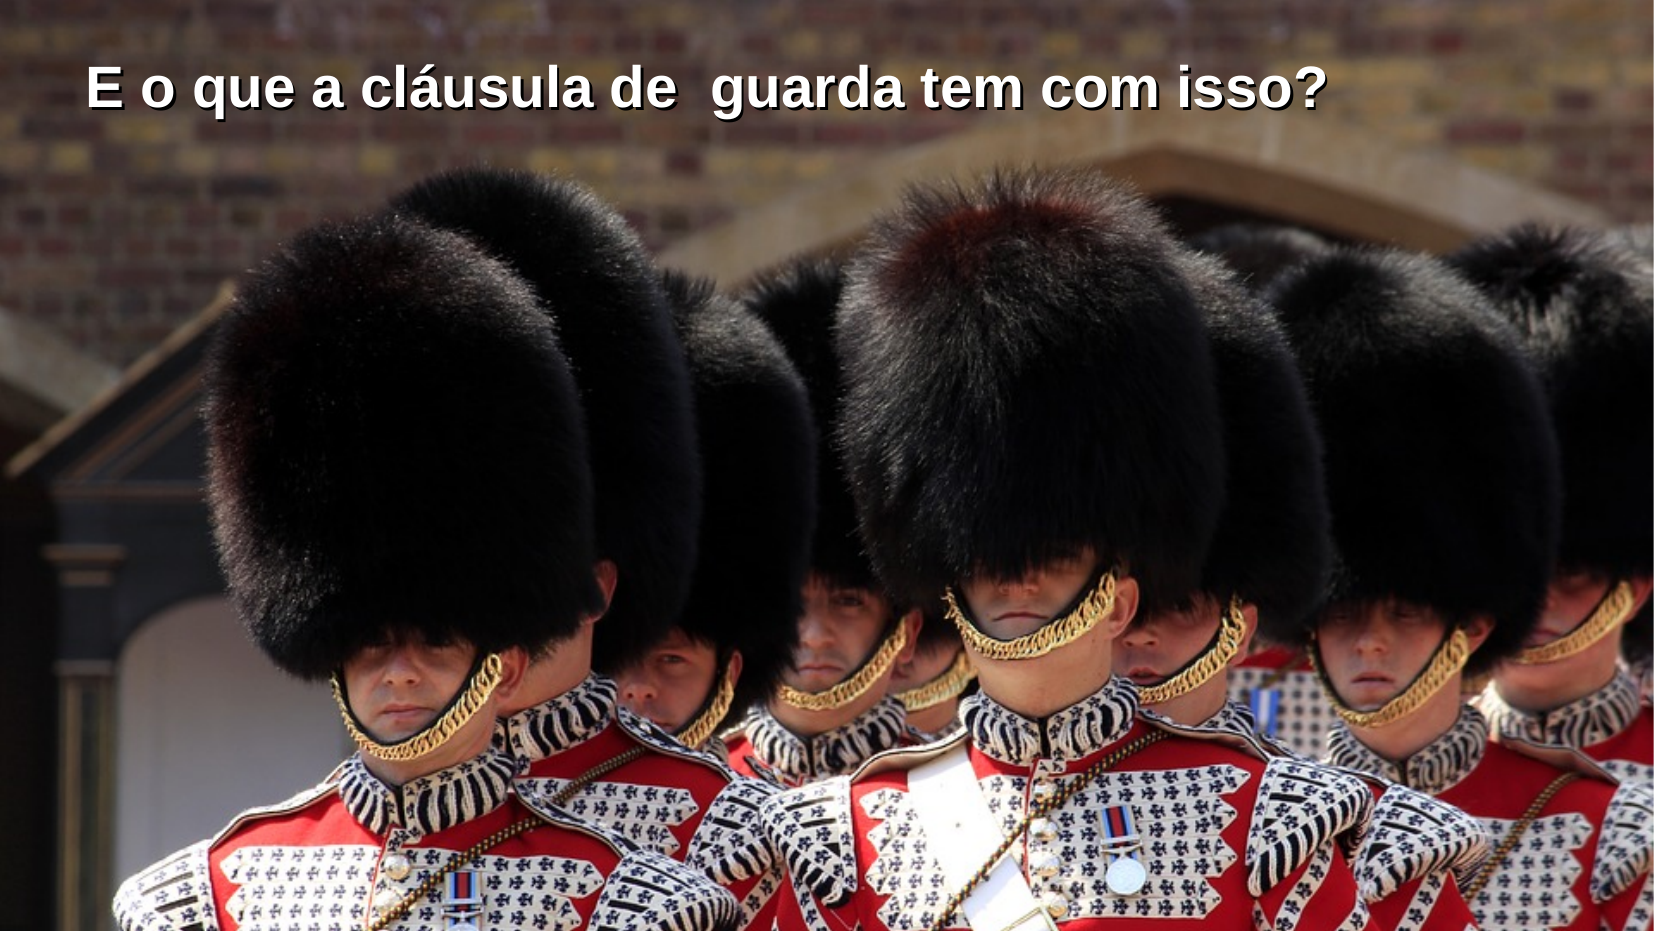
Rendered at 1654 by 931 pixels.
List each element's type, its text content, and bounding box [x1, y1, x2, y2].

picture [0, 0, 1654, 931]
text_box E o que a cláusula de guarda tem com isso? [70, 47, 1418, 128]
